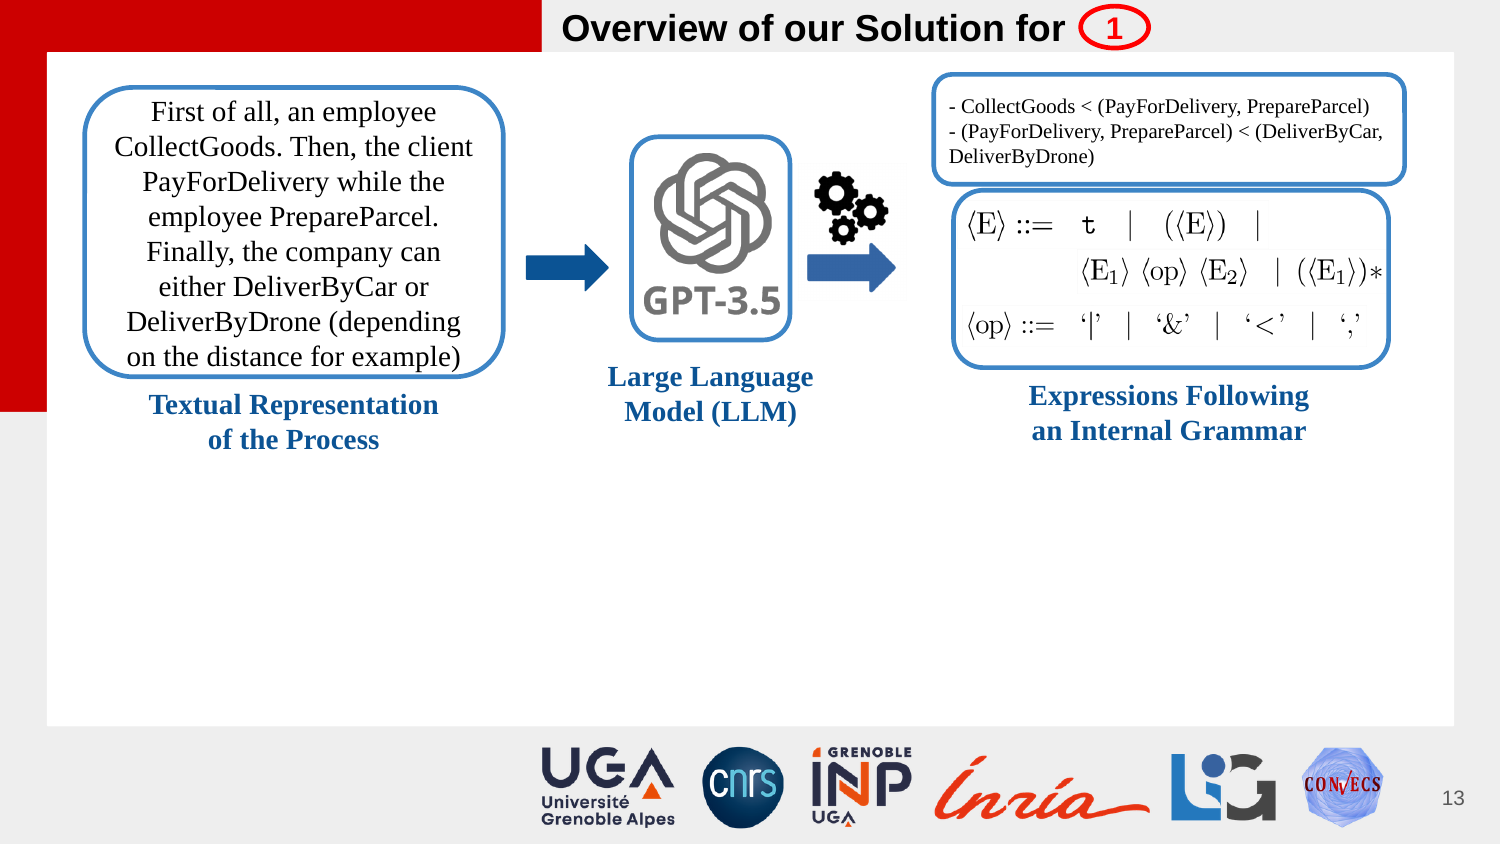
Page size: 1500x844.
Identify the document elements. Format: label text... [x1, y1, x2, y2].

text_box 1 [1080, 6, 1149, 49]
text_box - CollectGoods < (PayForDelivery, PrepareParcel) - (PayForDelivery, PrepareParcel) < (DeliverByCar, DeliverByDrone) [937, 77, 1402, 181]
text_box Overview of our Solution for [546, 0, 1441, 55]
text_box Large Language Model (LLM) [586, 340, 836, 444]
text_box [526, 244, 609, 291]
text_box Expressions Following an Internal Grammar [1006, 359, 1332, 464]
slide_number <numéro> [1389, 764, 1480, 830]
text_box Textual Representation of the Process [26, 393, 562, 448]
text_box First of all, an employee CollectGoods. Then, the client PayForDelivery while the employee PrepareParcel. Finally, the company can either DeliverByCar or DeliverByDrone (depending on the distance for example) [84, 87, 504, 377]
picture [0, 0, 1500, 844]
